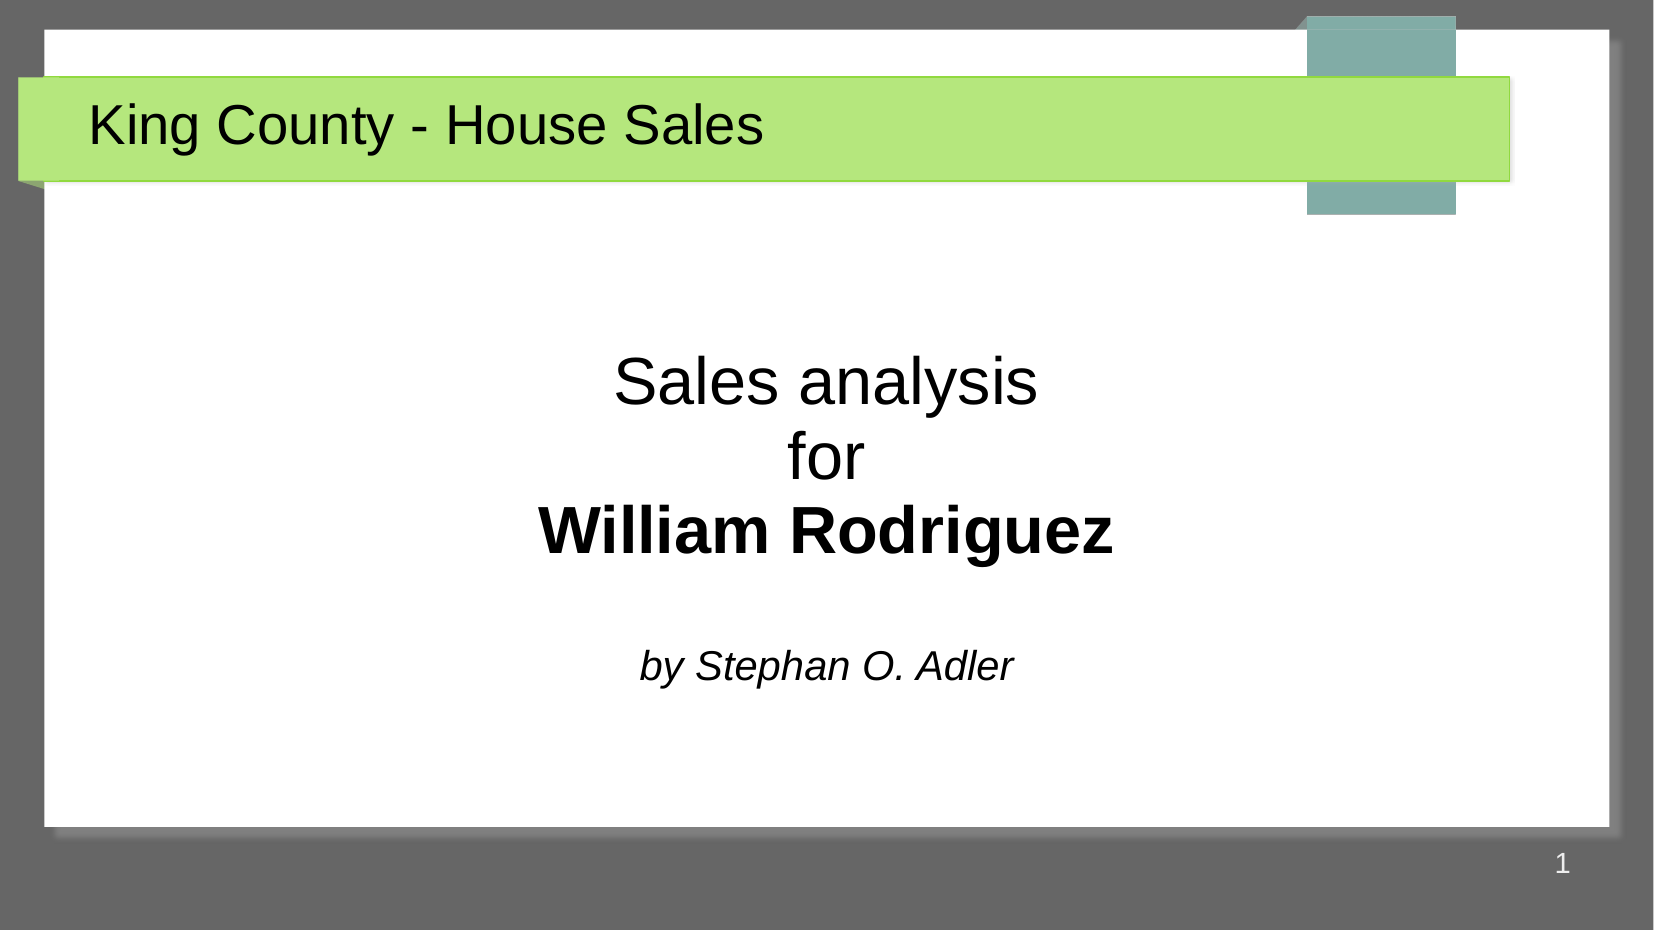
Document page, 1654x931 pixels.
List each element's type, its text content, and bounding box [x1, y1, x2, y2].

title King County - House Sales [88, 73, 1506, 178]
subtitle Sales analysis for William Rodriguez by Stephan O. Adler [88, 221, 1565, 813]
